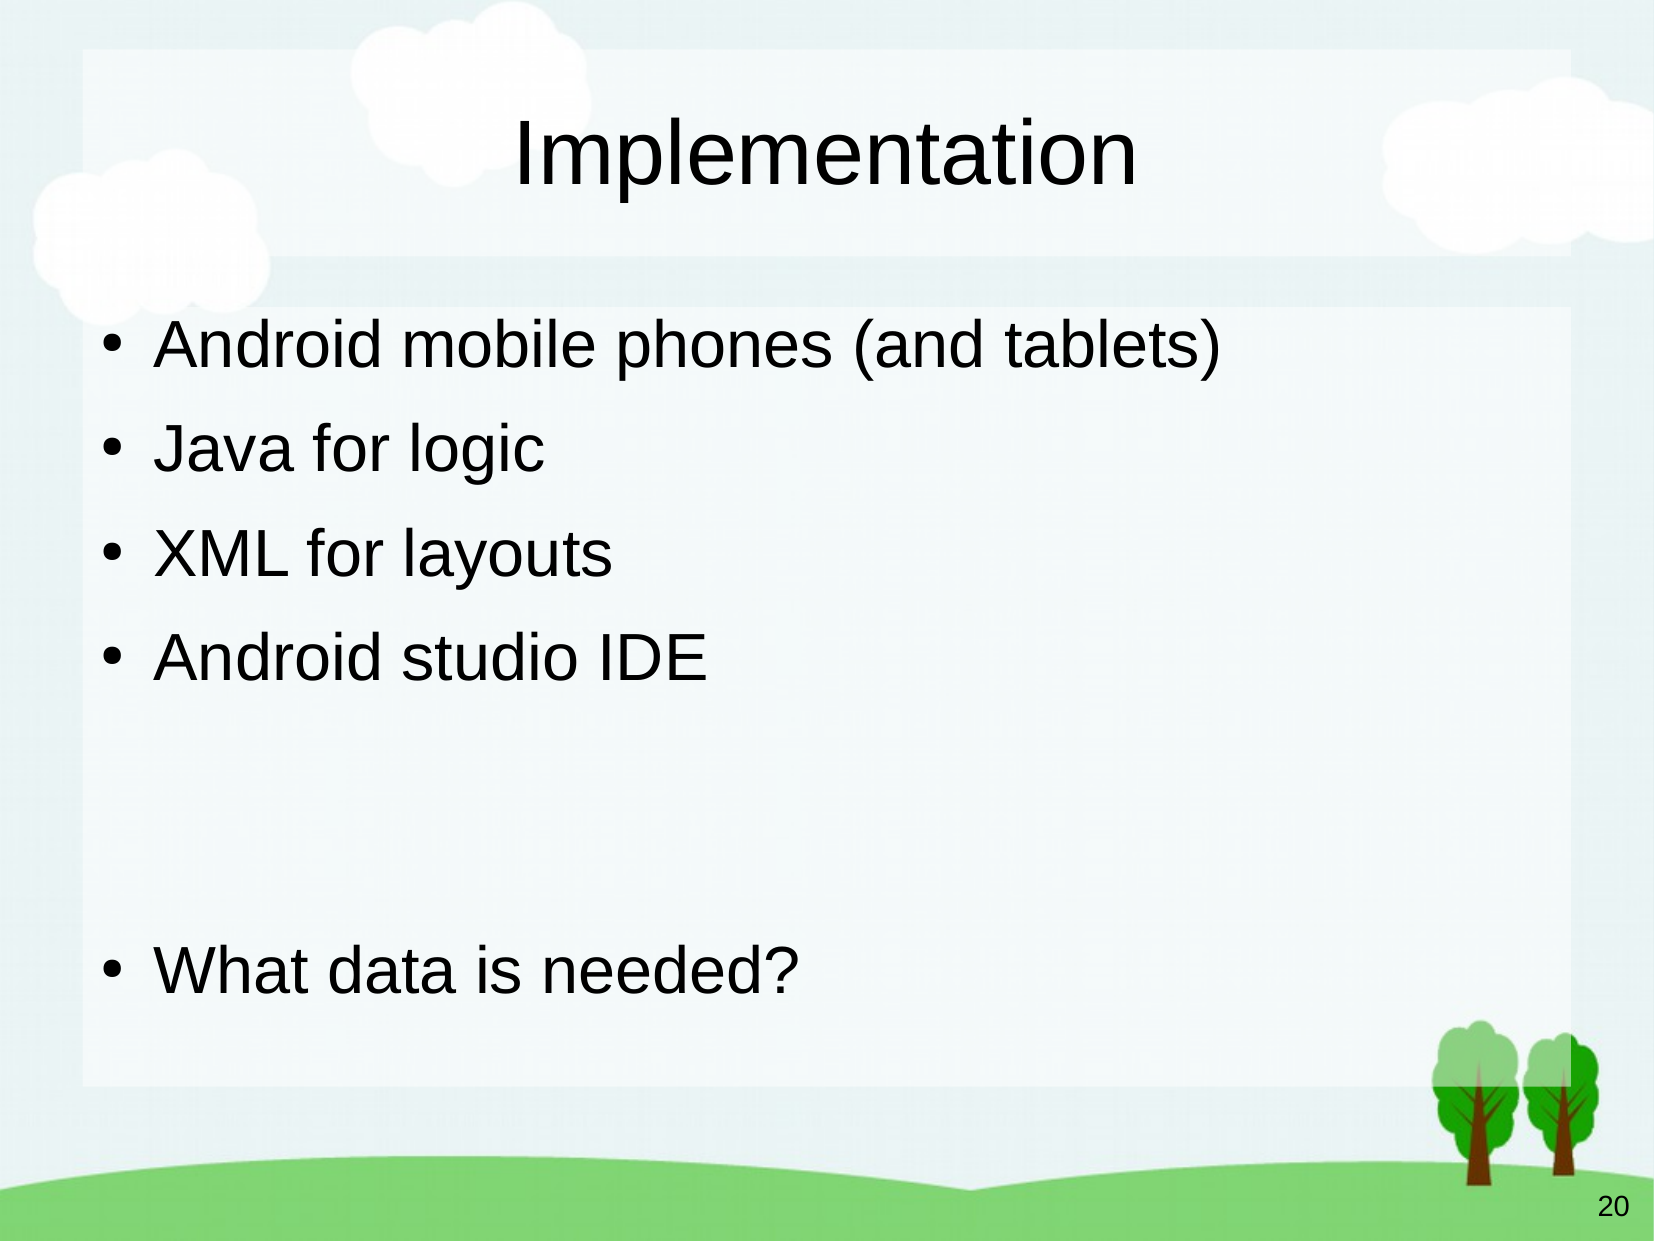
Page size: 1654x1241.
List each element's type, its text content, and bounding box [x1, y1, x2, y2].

list Android mobile phones (and tablets) Java for logic XML for layouts Android studio IDE What data is needed? [82, 307, 1571, 1087]
picture [0, 0, 1654, 1241]
title Implementation [82, 49, 1571, 257]
